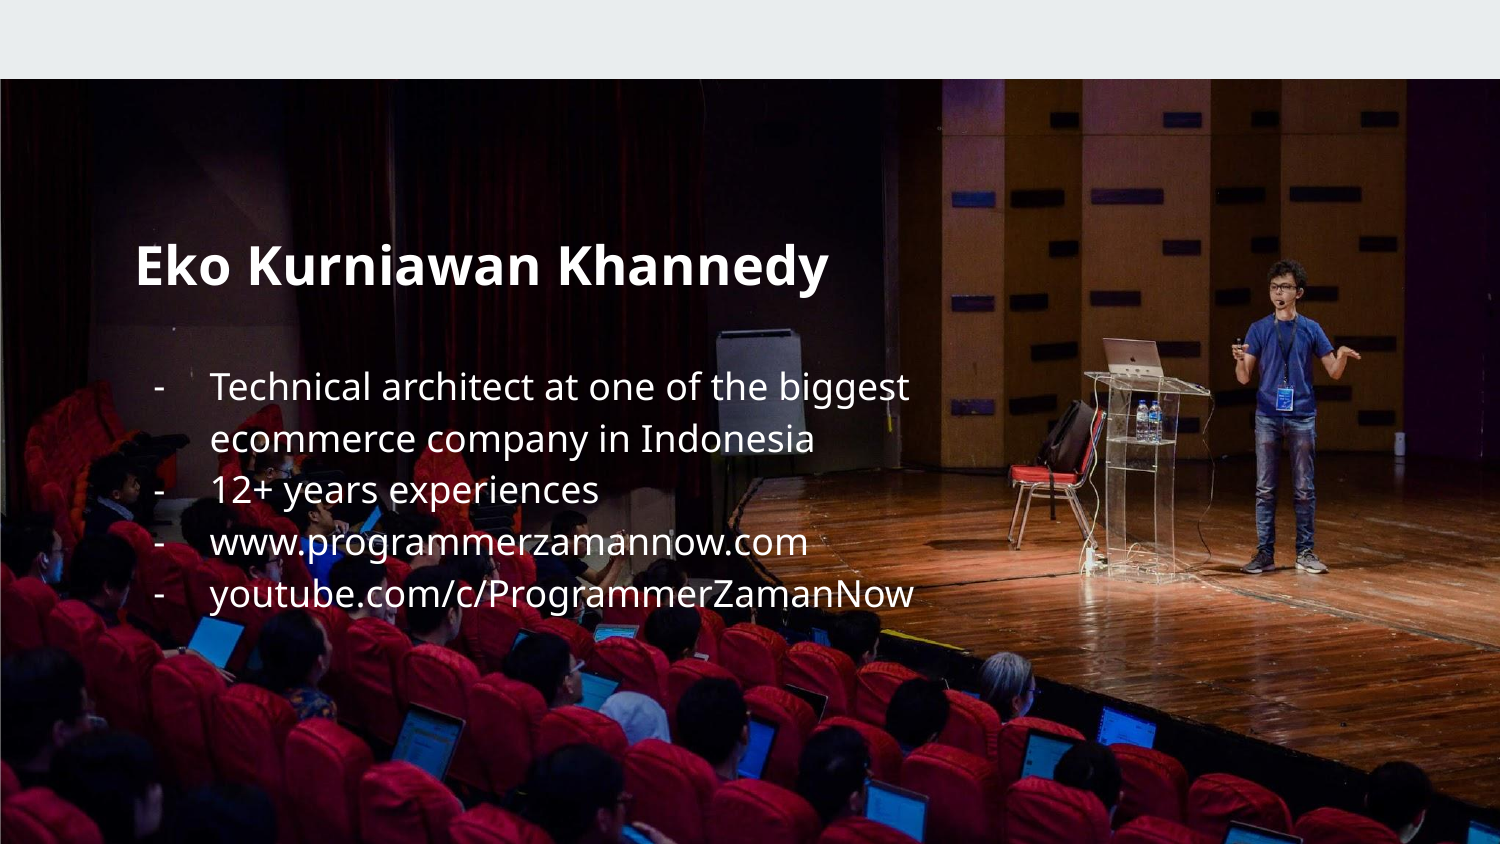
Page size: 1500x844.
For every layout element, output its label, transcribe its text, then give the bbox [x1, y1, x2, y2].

title Eko Kurniawan Khannedy [119, 216, 1381, 305]
picture [0, 79, 1500, 844]
list Technical architect at one of the biggest ecommerce company in Indonesia 12+ years experiences www.programmerzamannow.com youtube.com/c/ProgrammerZamanNow [119, 341, 1000, 712]
